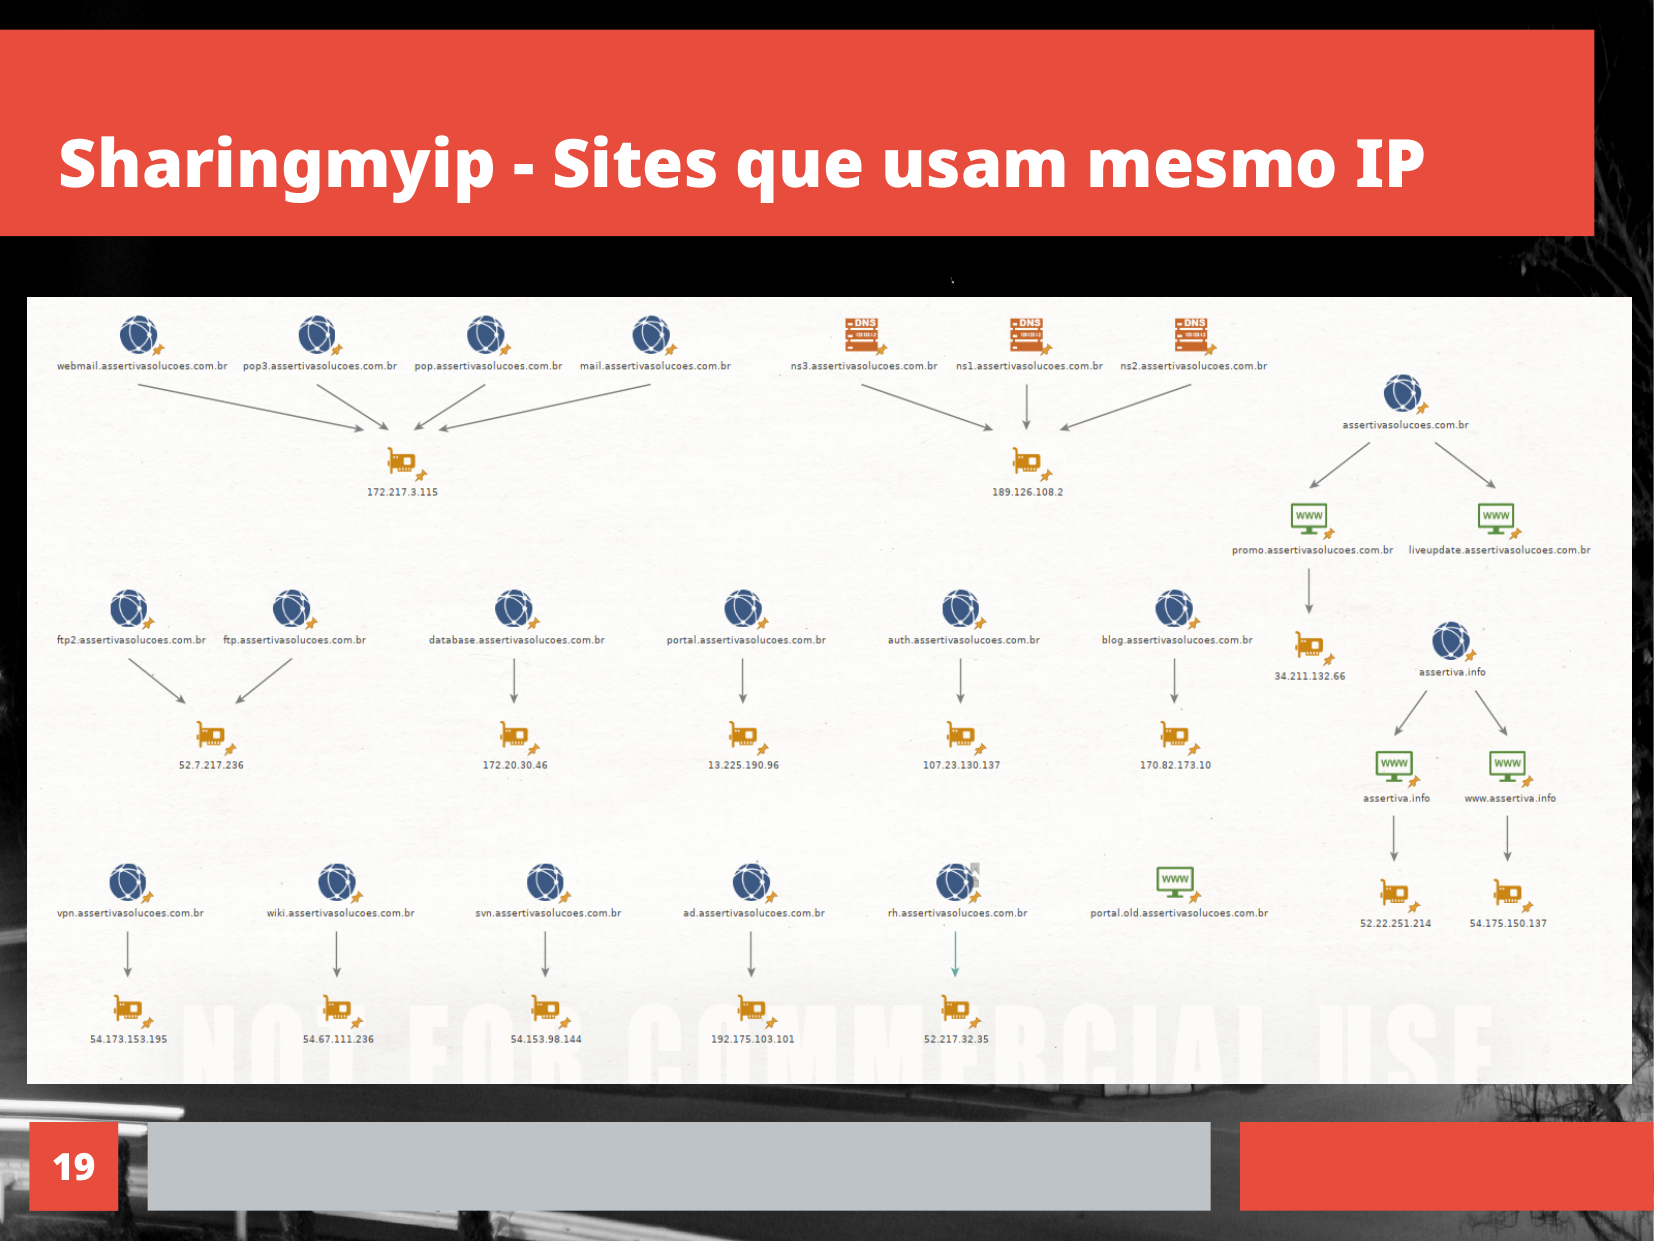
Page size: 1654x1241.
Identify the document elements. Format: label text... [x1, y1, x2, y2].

picture [0, 0, 1654, 1241]
list [59, 1085, 1565, 1093]
title Sharingmyip - Sites que usam mesmo IP [59, 59, 1595, 207]
